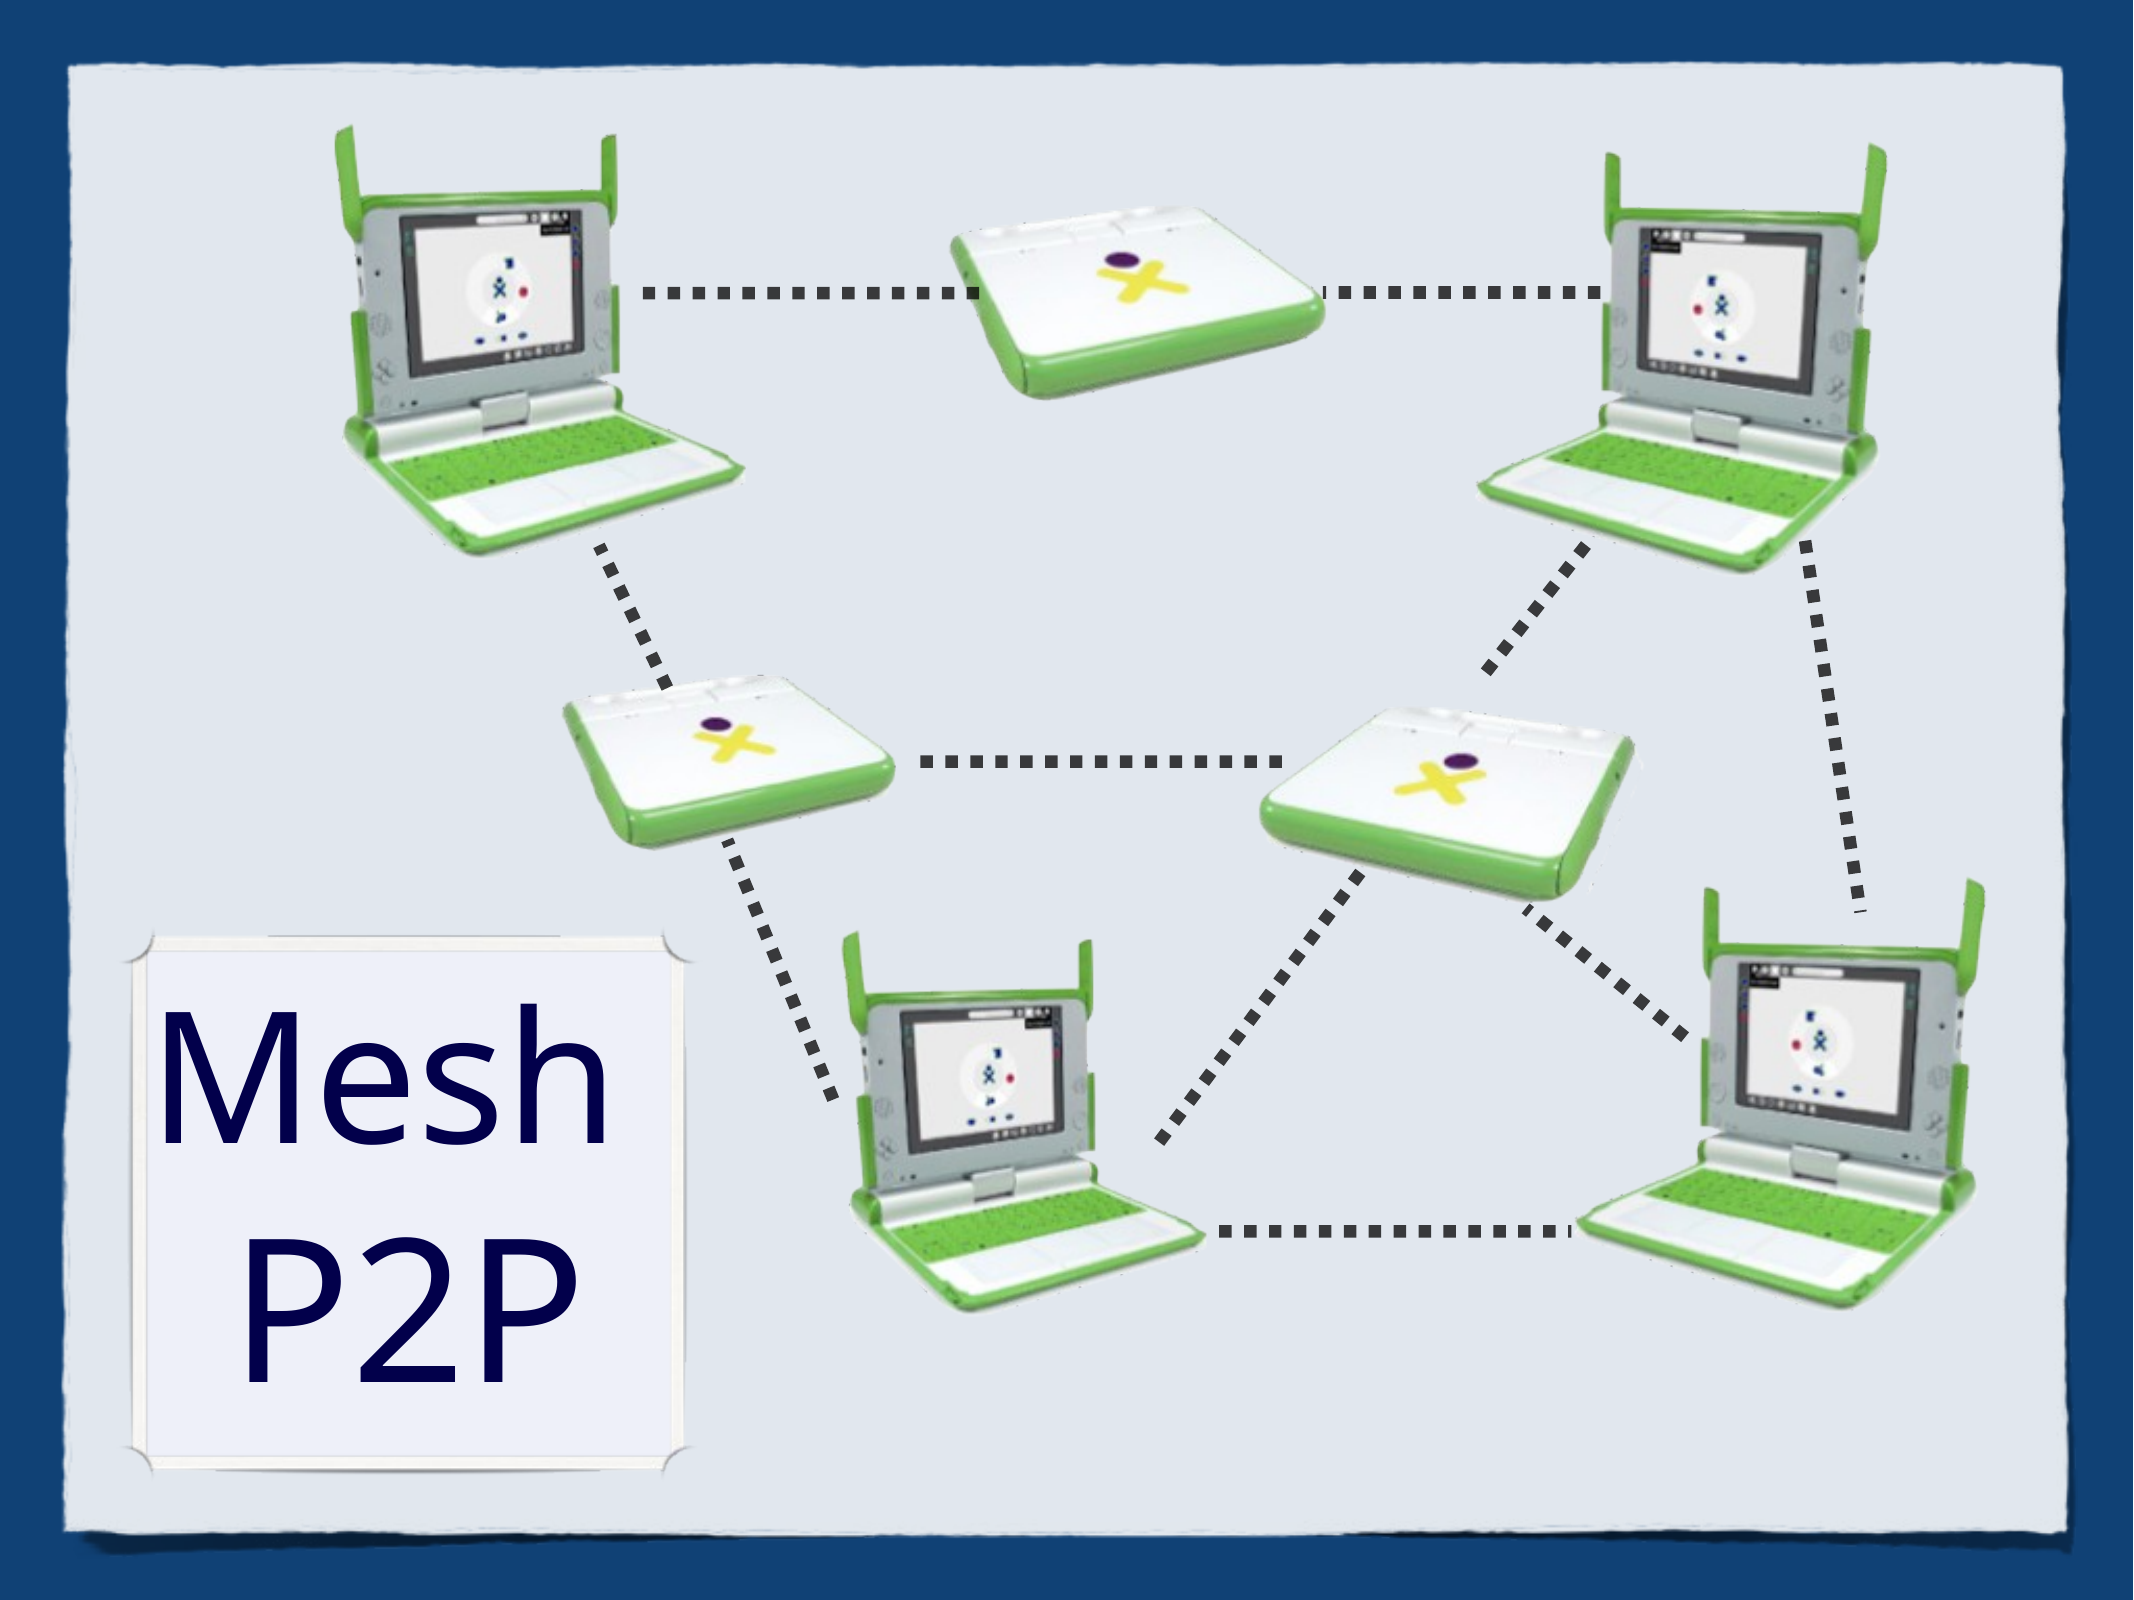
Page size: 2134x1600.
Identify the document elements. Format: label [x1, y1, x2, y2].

picture [54, 52, 2078, 1559]
